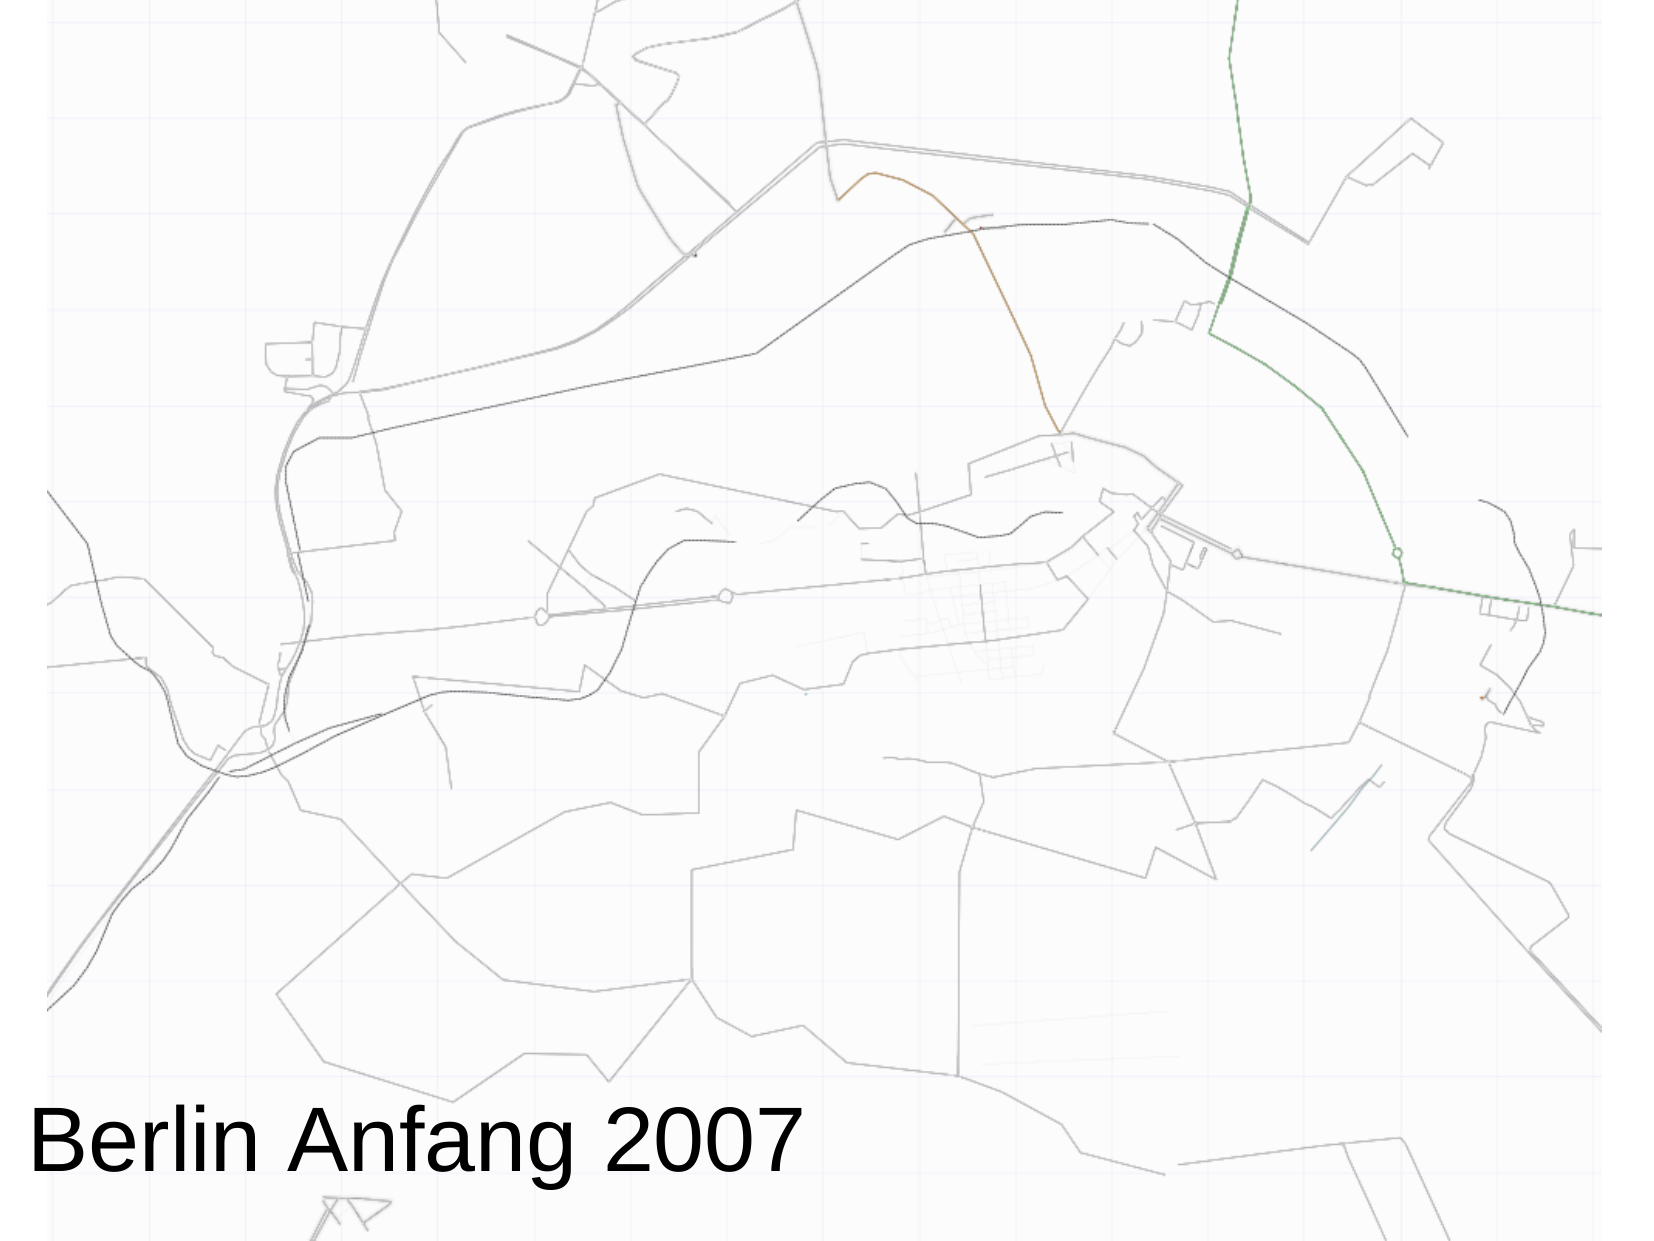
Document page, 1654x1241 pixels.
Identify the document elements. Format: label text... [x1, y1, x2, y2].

picture [47, 0, 1602, 1241]
text_box Berlin Anfang 2007 [12, 1080, 823, 1210]
